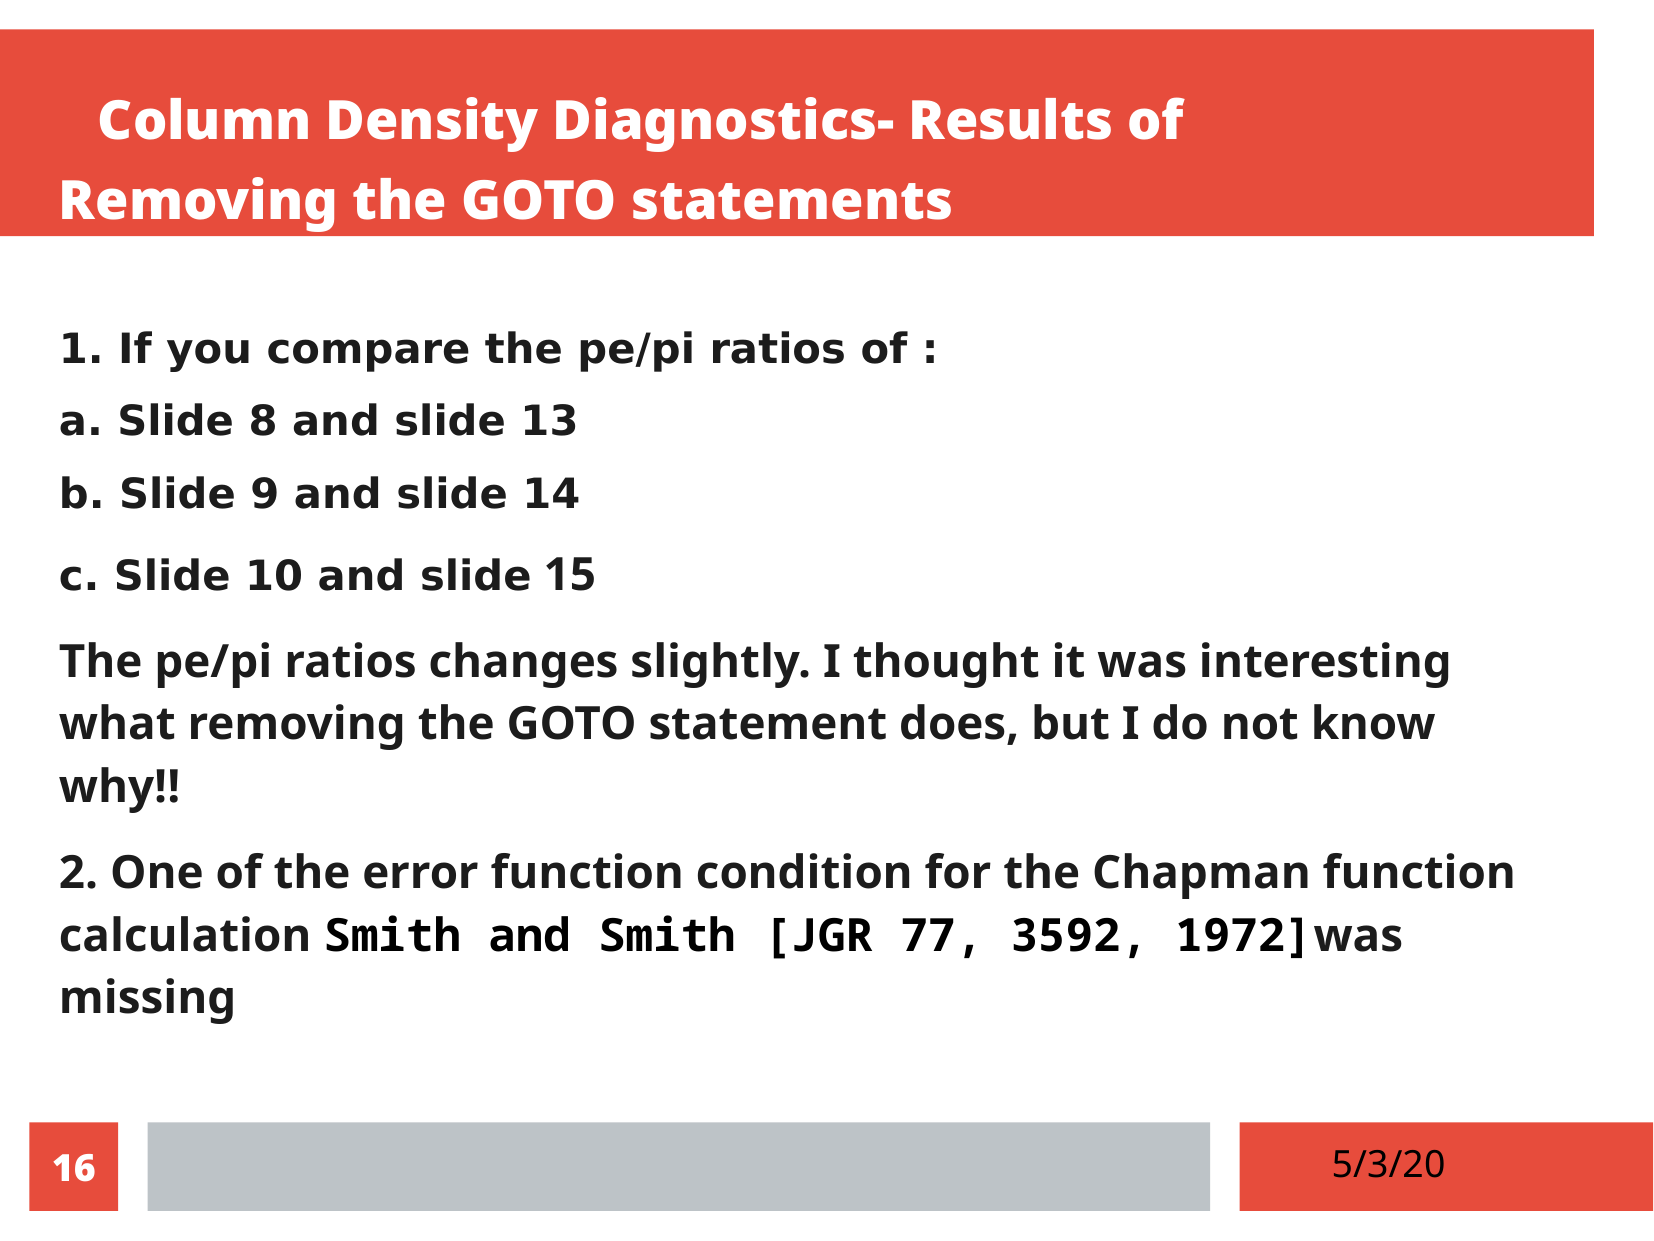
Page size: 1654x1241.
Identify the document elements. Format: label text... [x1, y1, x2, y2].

title Column Density Diagnostics- Results of Removing the GOTO statements [58, 59, 1594, 207]
text_box 5/3/20 [1316, 1130, 1500, 1201]
list 1. If you compare the pe/pi ratios of : a. Slide 8 and slide 13 b. Slide 9 and slide 14 c. Slide 10 and slide 15 The pe/pi ratios changes slightly. I thought it was interesting what removing the GOTO statement does, but I do not know why!! 2. One of the error function condition for the Chapman function calculation Smith and Smith [JGR 77, 3592, 1972]was missing [58, 324, 1565, 1093]
